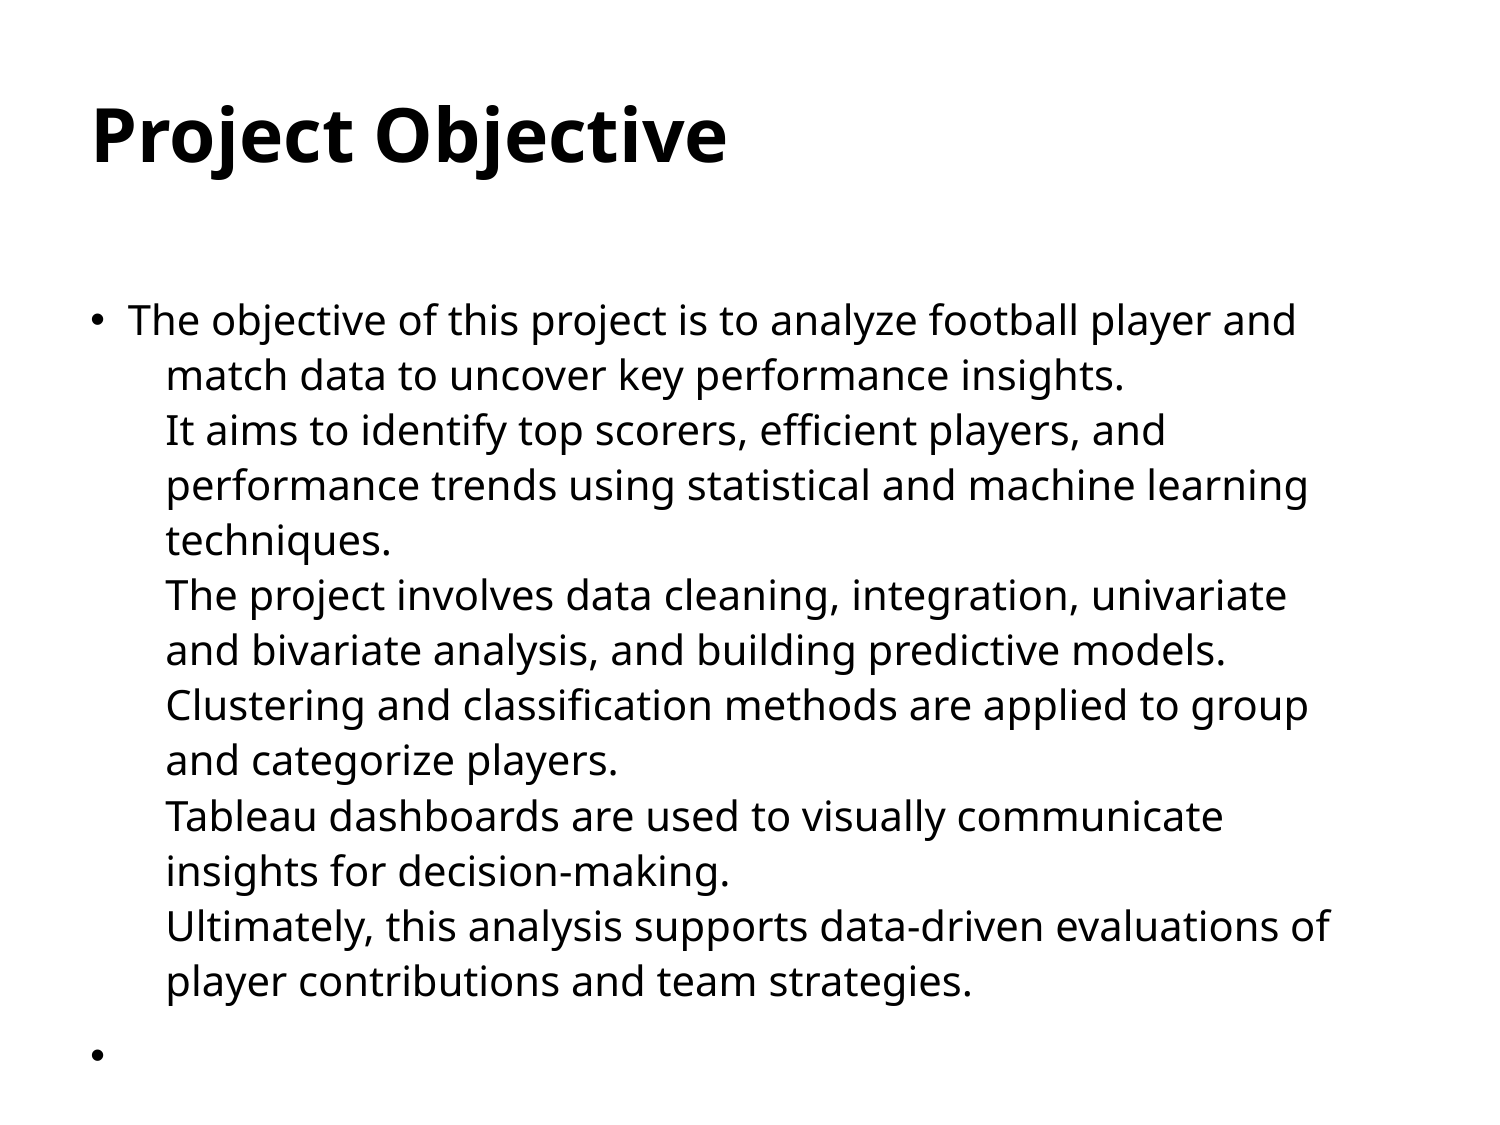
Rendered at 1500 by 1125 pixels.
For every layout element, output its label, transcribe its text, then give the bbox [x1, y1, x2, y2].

list The objective of this project is to analyze football player and match data to uncover key performance insights. It aims to identify top scorers, efficient players, and performance trends using statistical and machine learning techniques. The project involves data cleaning, integration, univariate and bivariate analysis, and building predictive models. Clustering and classification methods are applied to group and categorize players. Tableau dashboards are used to visually communicate insights for decision-making. Ultimately, this analysis supports data-driven evaluations of player contributions and team strategies. [75, 281, 1387, 1036]
title Project Objective [75, 90, 1387, 276]
